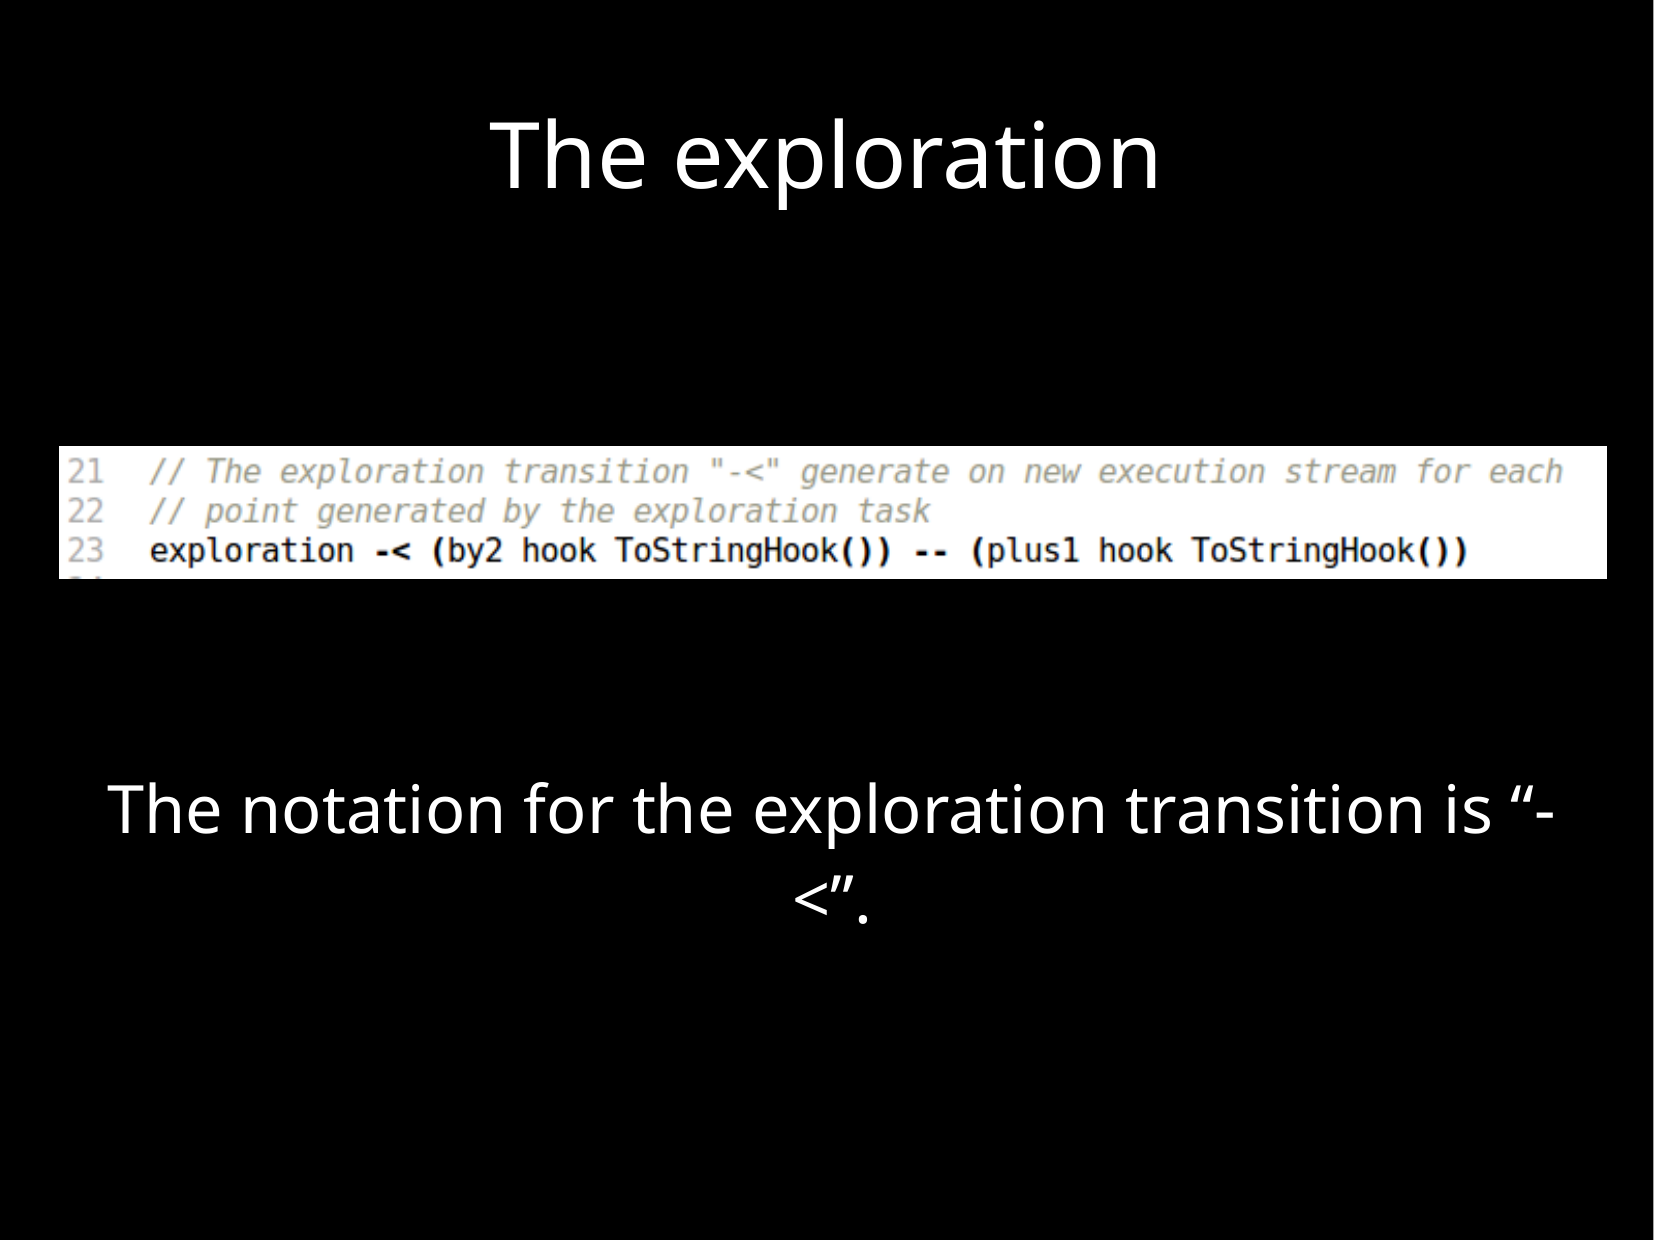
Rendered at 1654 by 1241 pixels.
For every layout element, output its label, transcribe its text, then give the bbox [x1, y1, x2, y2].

picture [59, 446, 1607, 579]
title The exploration [82, 49, 1571, 257]
list The notation for the exploration transition is “-<”. [88, 761, 1577, 1010]
